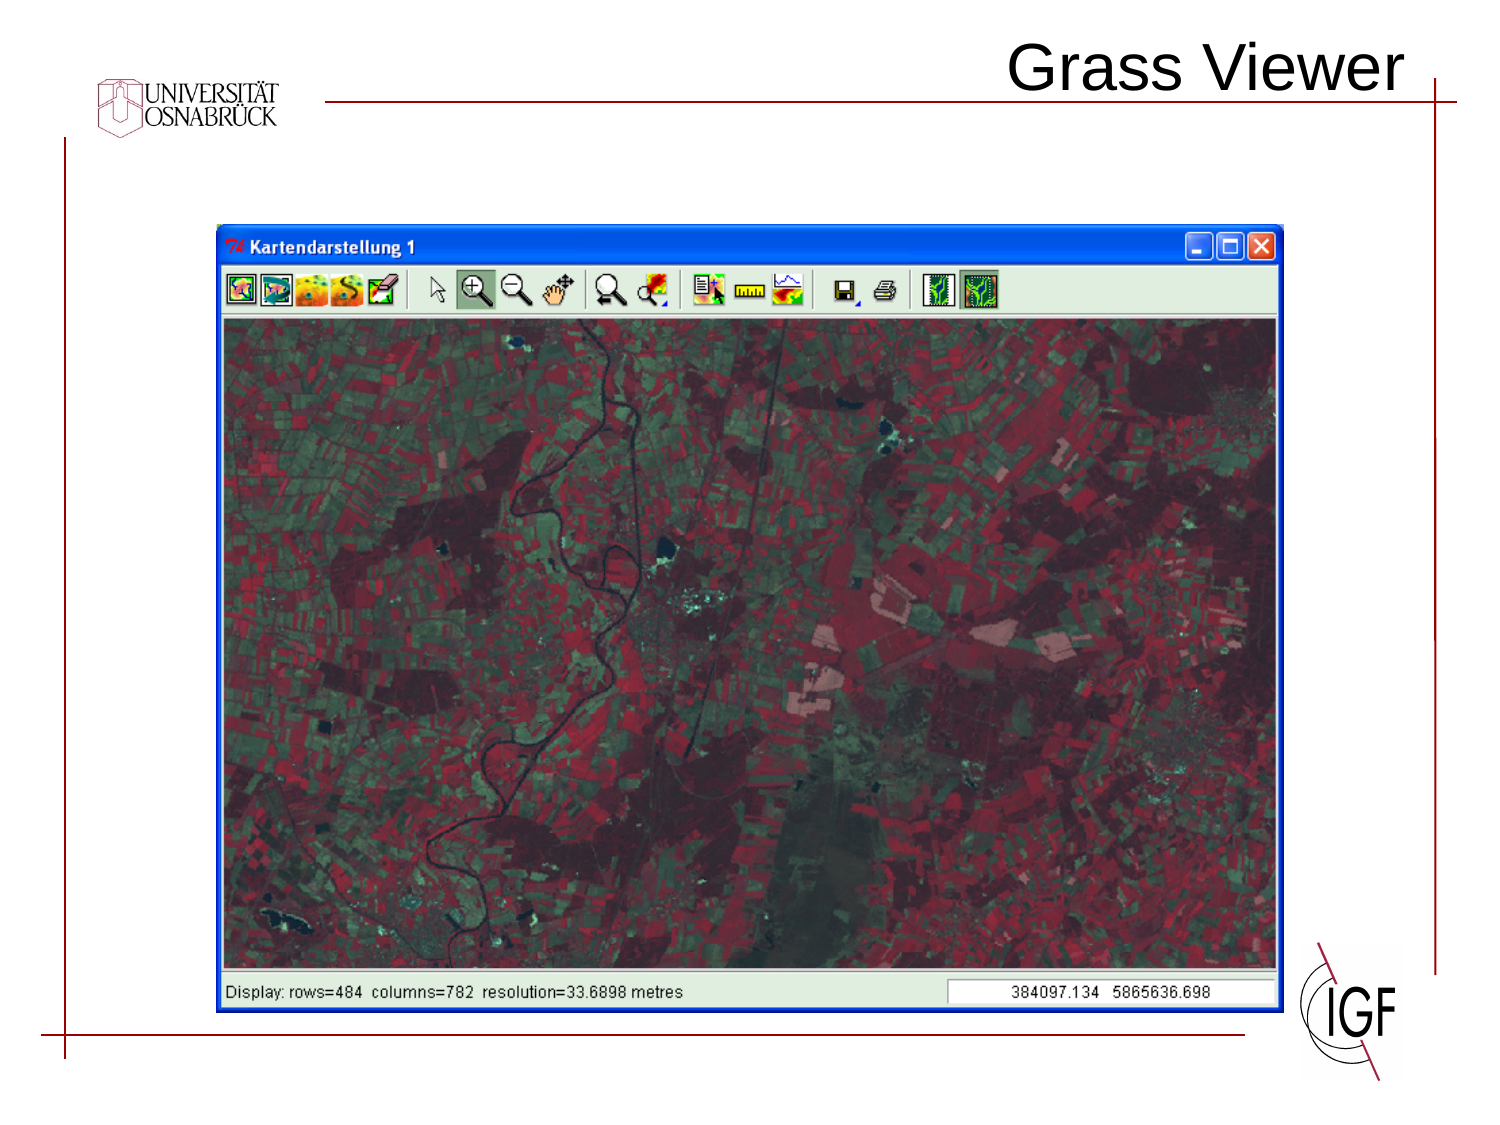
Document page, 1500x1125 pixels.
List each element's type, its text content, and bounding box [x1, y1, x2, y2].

picture [1300, 942, 1404, 1081]
title Grass Viewer [520, 4, 1421, 130]
picture [216, 224, 1284, 1013]
picture [97, 79, 279, 138]
